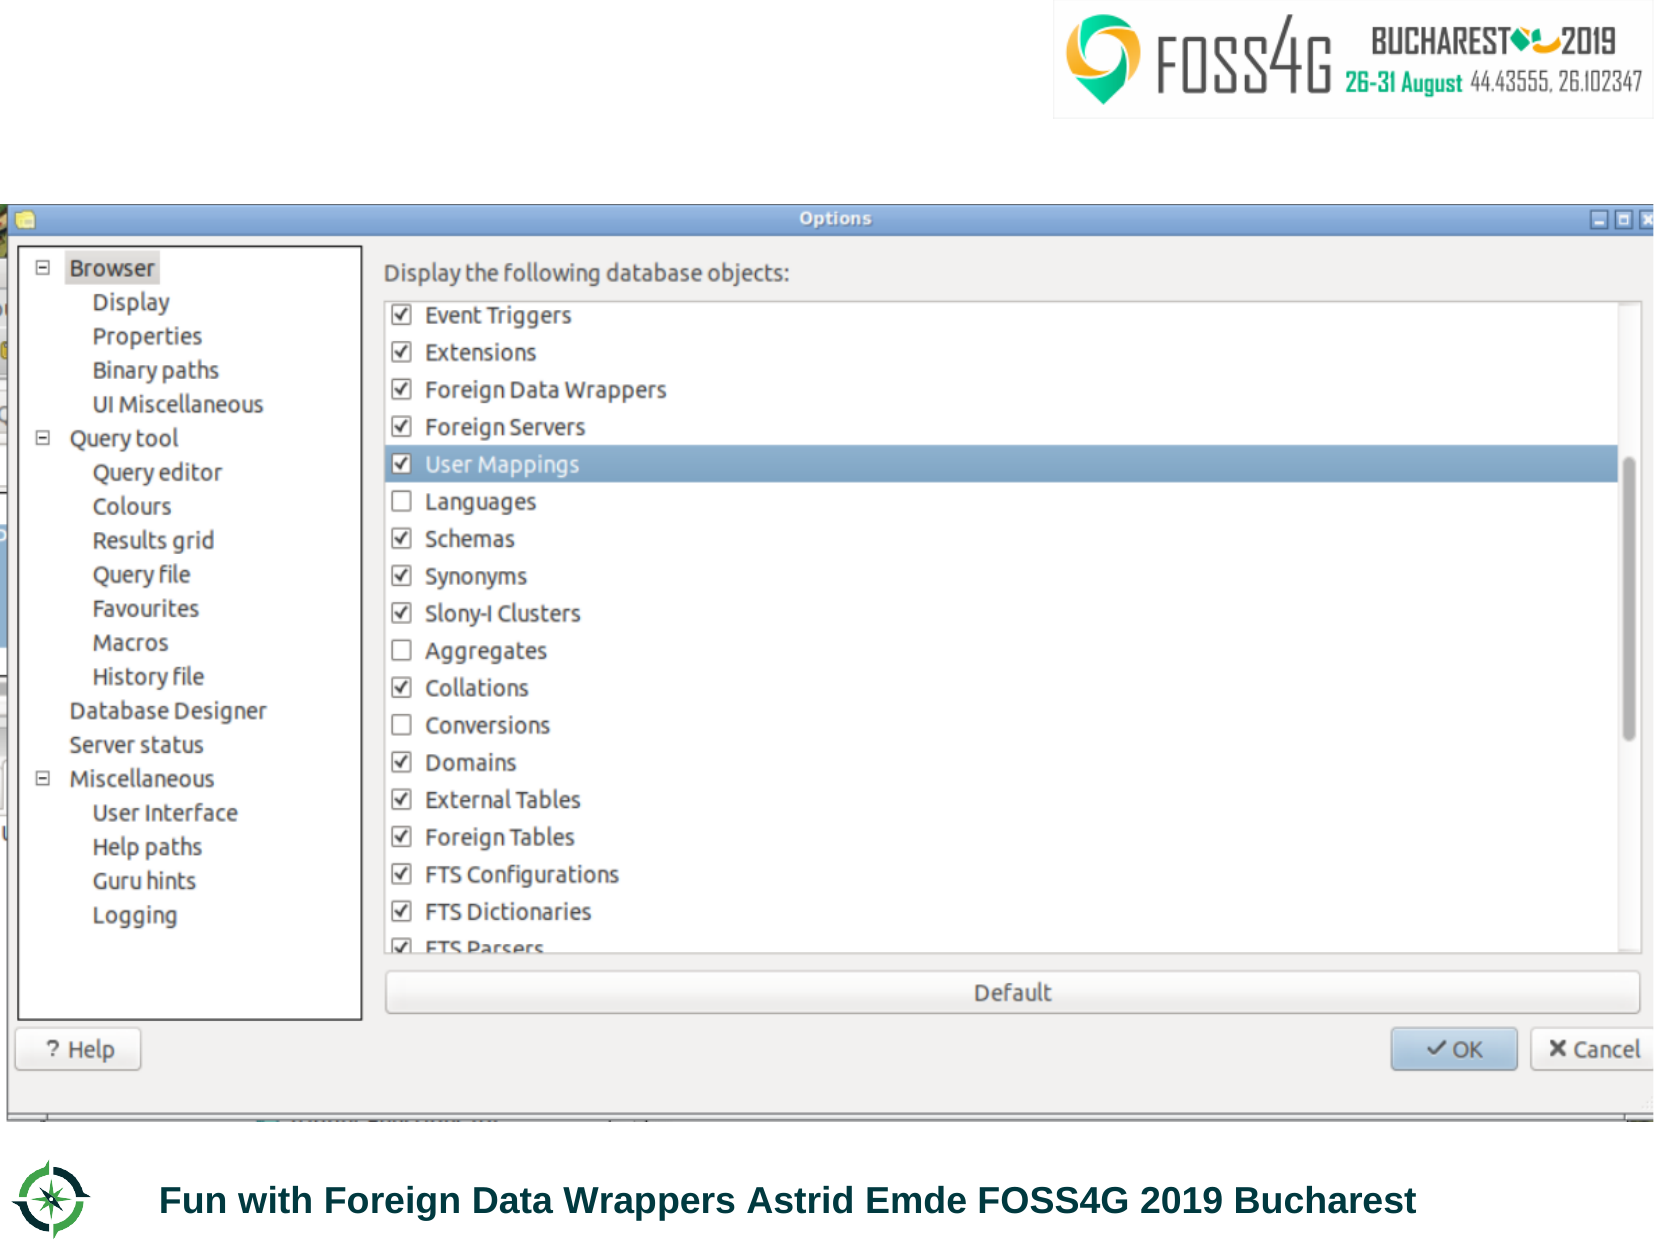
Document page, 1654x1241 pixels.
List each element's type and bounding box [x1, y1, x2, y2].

picture [1053, 0, 1654, 119]
picture [10, 1158, 92, 1240]
picture [0, 204, 1654, 1123]
